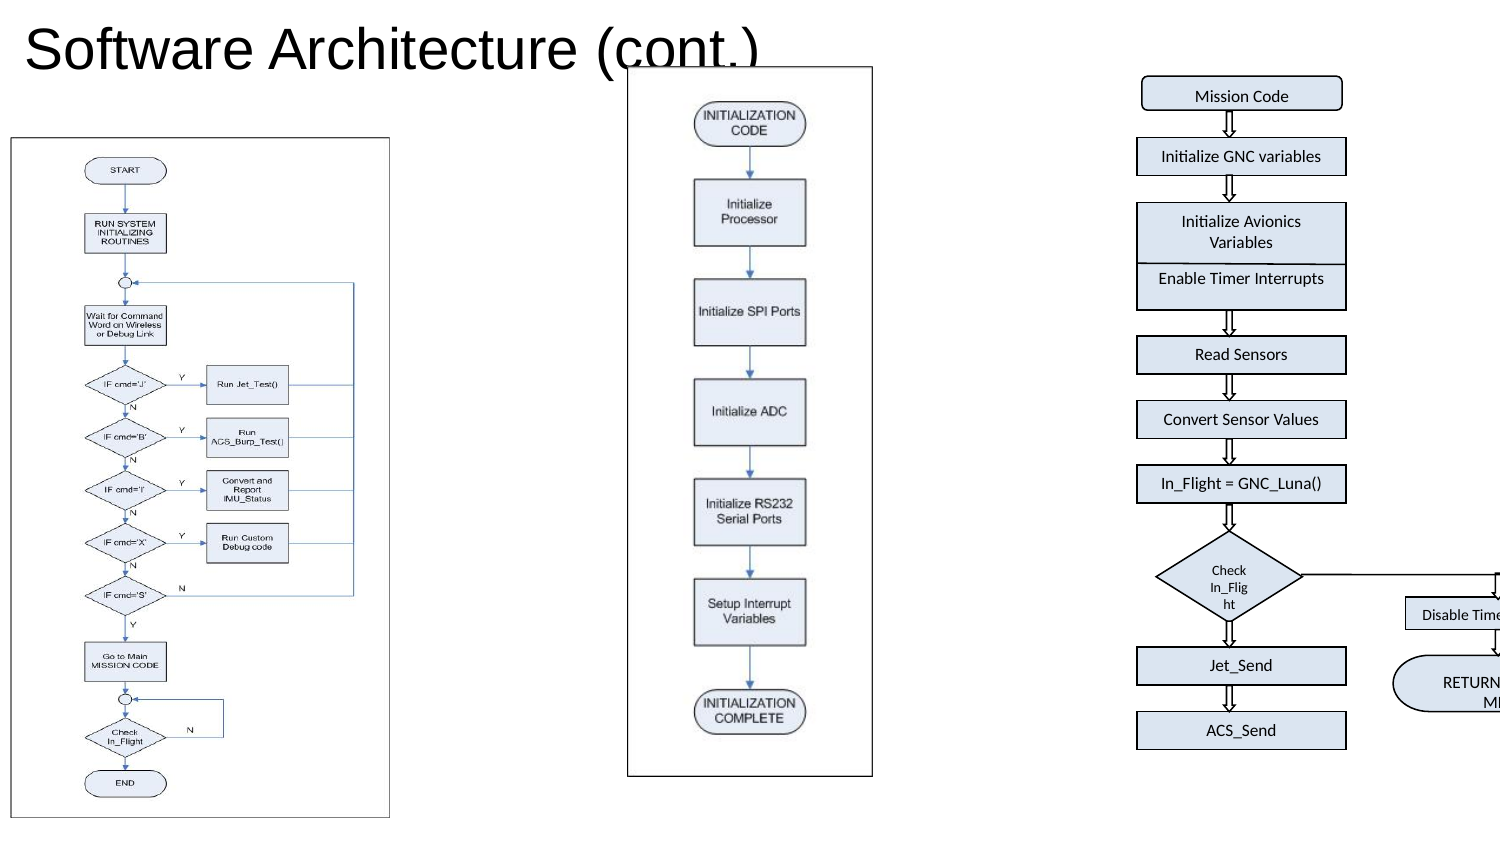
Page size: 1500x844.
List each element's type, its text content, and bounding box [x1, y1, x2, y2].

title Software Architecture (cont.) [10, 0, 1089, 91]
text_box Check In_Flight [1156, 531, 1303, 621]
text_box [1223, 175, 1235, 202]
text_box [1492, 576, 1500, 600]
text_box Initialize Avionics Variables Enable Timer Interrupts [1136, 202, 1347, 263]
text_box Read Sensors [1136, 336, 1347, 374]
text_box Convert Sensor Values [1136, 400, 1347, 439]
text_box RETURN TO MAIN MENU [1393, 655, 1500, 712]
text_box ACS_Send [1136, 711, 1347, 750]
text_box [1223, 685, 1235, 712]
picture [627, 66, 873, 777]
text_box Mission Code [1141, 76, 1343, 111]
text_box Disable Timer Interrupts [1406, 597, 1500, 630]
text_box [1223, 438, 1235, 466]
text_box [1492, 629, 1500, 656]
picture [10, 137, 390, 818]
text_box [1223, 111, 1235, 137]
text_box [1223, 374, 1235, 401]
text_box Initialize Avionics Variables Enable Timer Interrupts [1136, 264, 1347, 310]
text_box In_Flight = GNC_Luna() [1136, 464, 1347, 503]
text_box [1223, 504, 1235, 531]
text_box Initialize GNC variables [1136, 137, 1347, 176]
text_box [1223, 310, 1235, 337]
text_box [1223, 621, 1235, 648]
text_box Jet_Send [1136, 647, 1347, 685]
